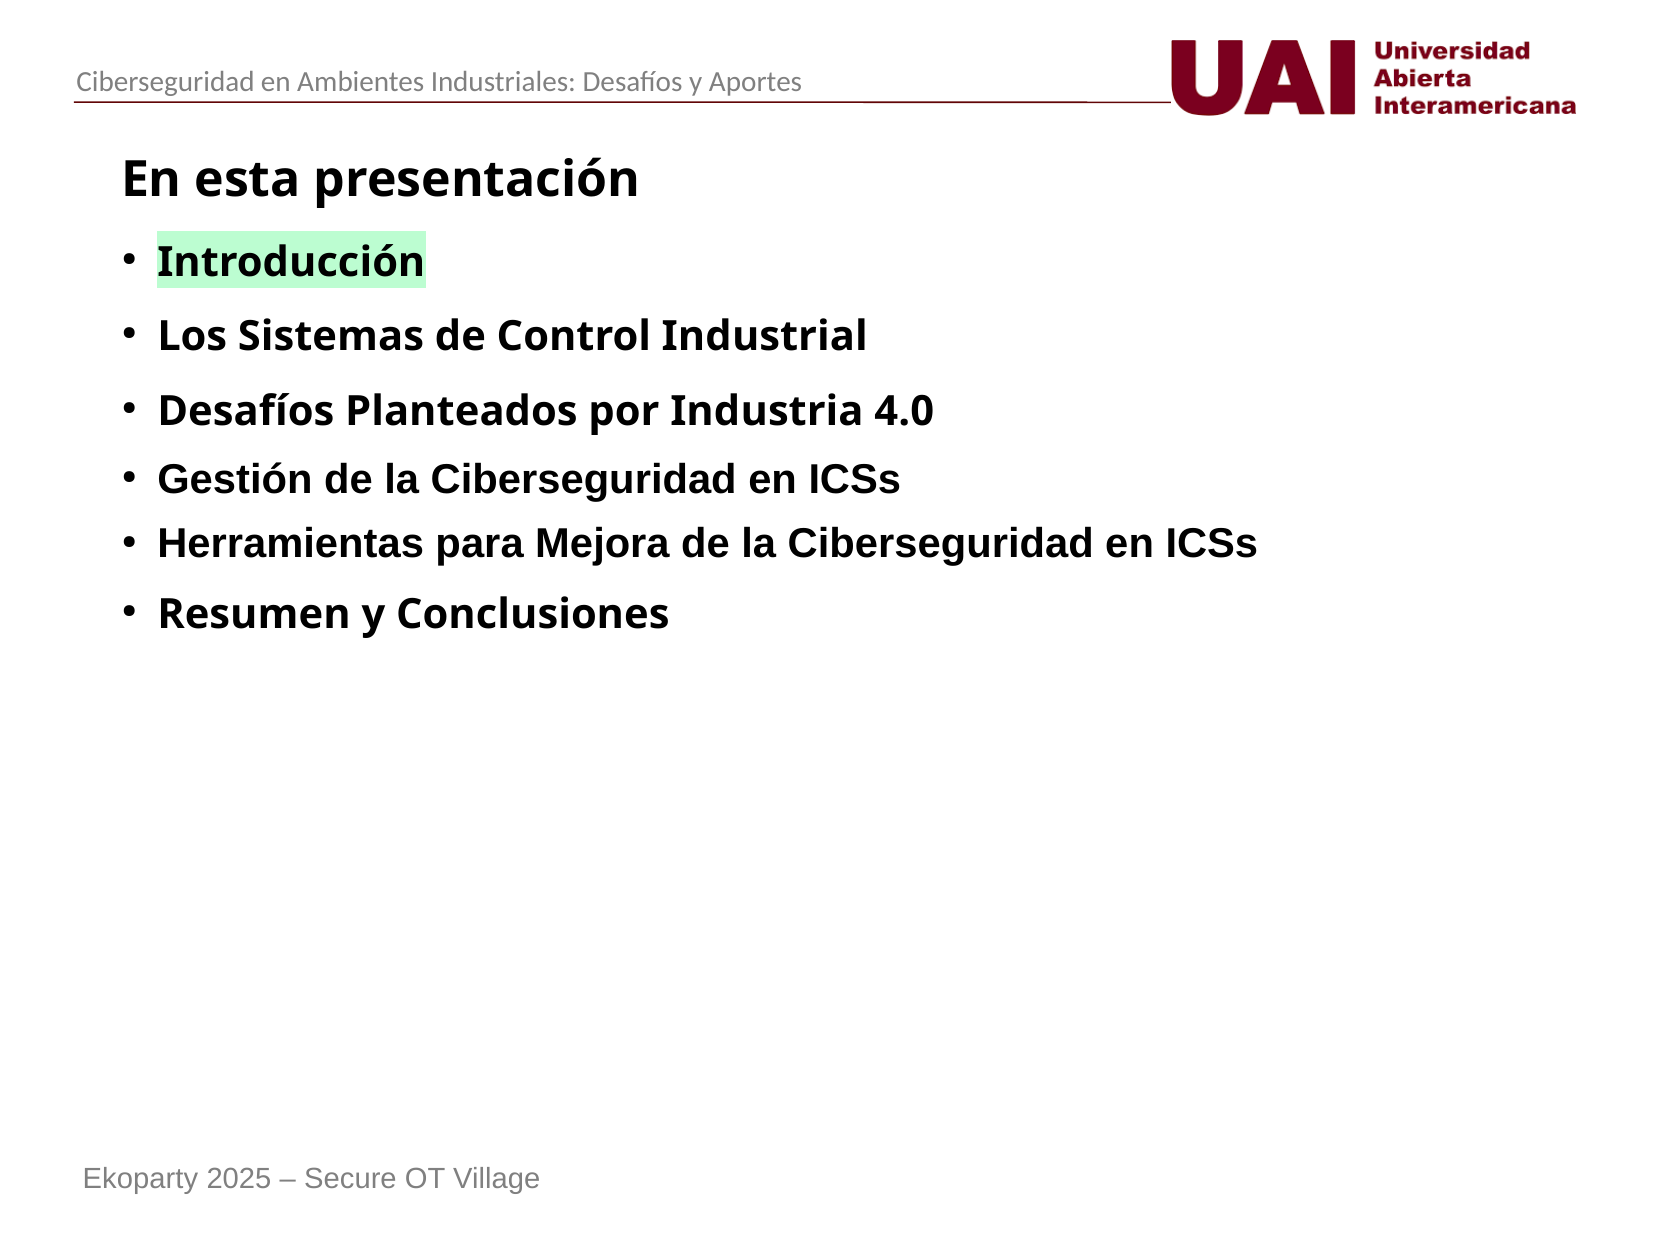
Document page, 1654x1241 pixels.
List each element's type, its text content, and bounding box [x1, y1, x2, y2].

picture [1171, 40, 1577, 116]
text_box Introducción Los Sistemas de Control Industrial Desafíos Planteados por Industria 4.0 Gestión de la Ciberseguridad en ICSs Herramientas para Mejora de la Ciberseguridad en ICSs Resumen y Conclusiones [107, 223, 1512, 1063]
text_box En esta presentación [106, 135, 731, 219]
